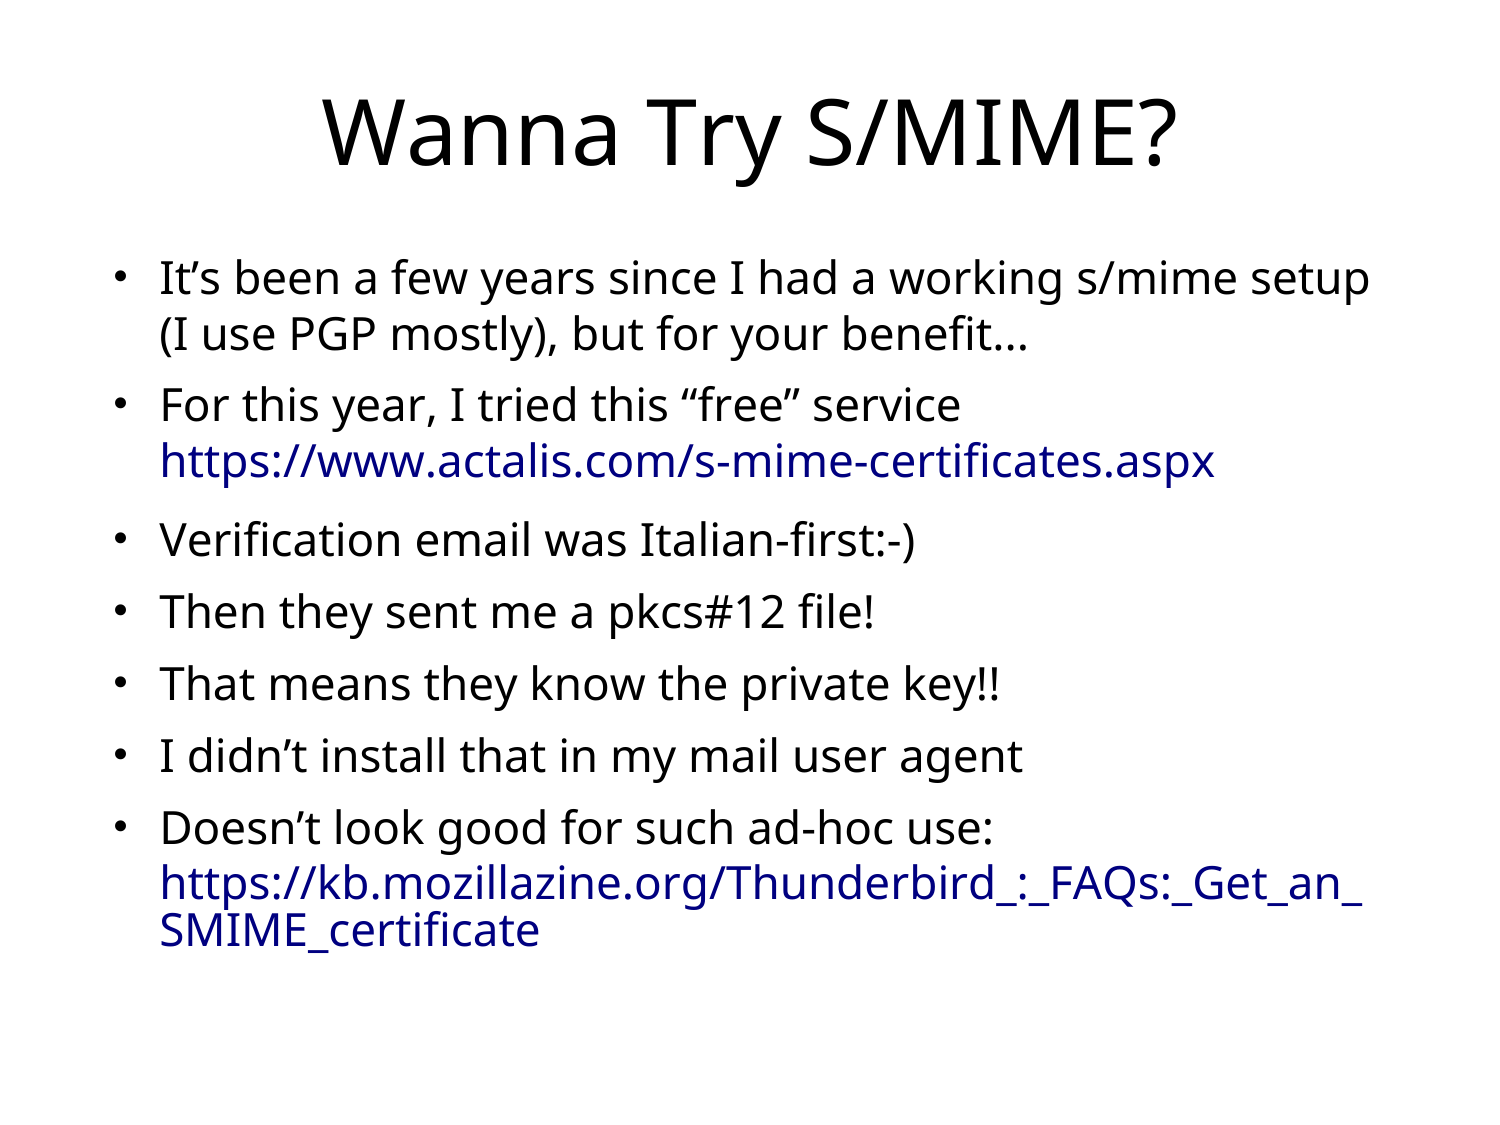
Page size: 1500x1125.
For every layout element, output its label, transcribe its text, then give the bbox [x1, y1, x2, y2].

text_box It’s been a few years since I had a working s/mime setup (I use PGP mostly), but for your benefit... For this year, I tried this “free” service https://www.actalis.com/s-mime-certificates.aspx Verification email was Italian-first:-) Then they sent me a pkcs#12 file! That means they know the private key!! I didn’t install that in my mail user agent Doesn’t look good for such ad-hoc use: https://kb.mozillazine.org/Thunderbird_:_FAQs:_Get_an_SMIME_certificate [112, 248, 1388, 965]
text_box Wanna Try S/MIME? [112, 18, 1388, 239]
